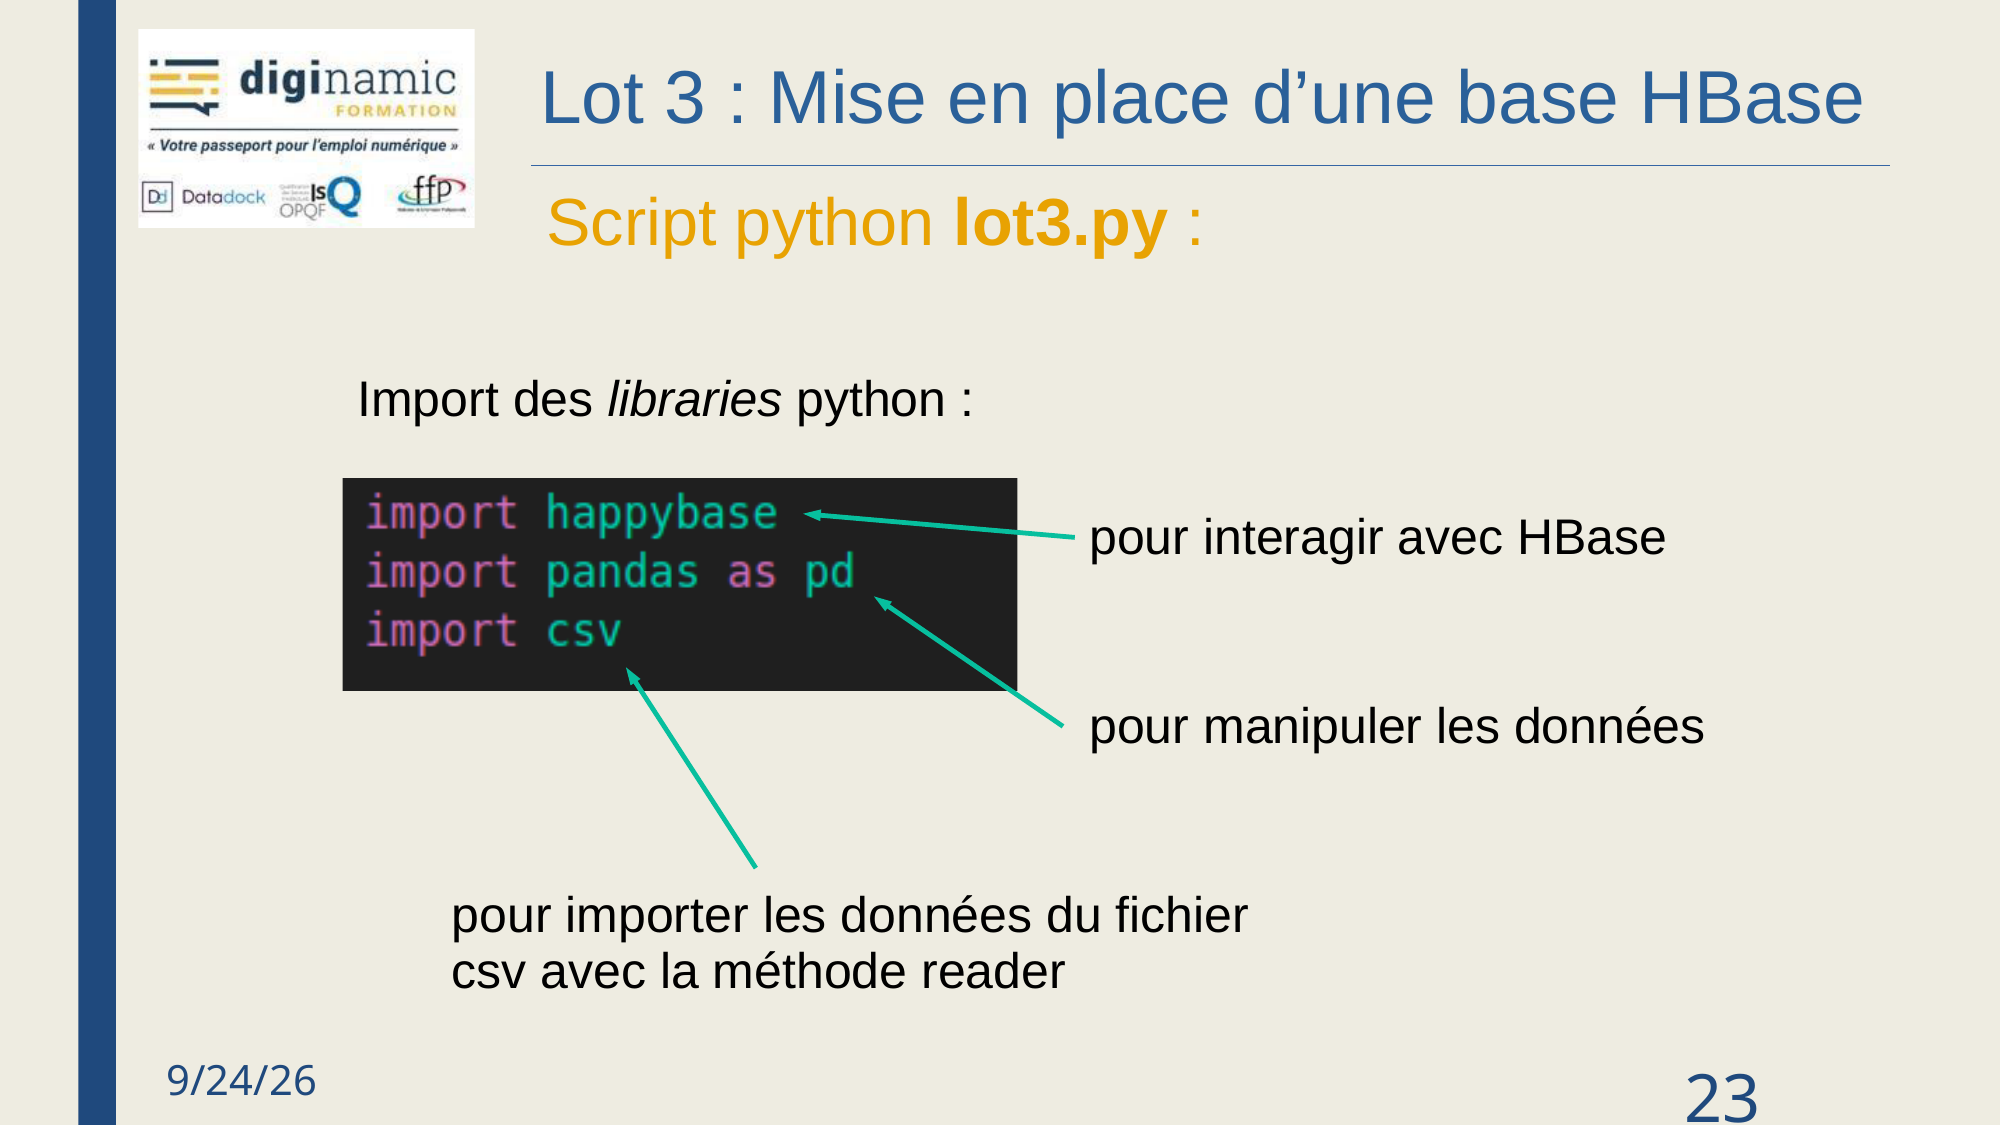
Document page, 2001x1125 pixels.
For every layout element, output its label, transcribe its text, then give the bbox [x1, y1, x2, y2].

text_box 2/7/2024 [151, 1043, 389, 1110]
text_box Import des libraries python : [342, 363, 1099, 491]
text_box Script python lot3.py : [531, 177, 1264, 296]
title Lot 3 : Mise en place d’une base HBase [516, 51, 1890, 225]
picture [342, 491, 1018, 691]
text_box pour importer les données du fichier csv avec la méthode reader [437, 879, 1288, 1007]
text_box [1669, 1043, 1931, 1110]
text_box pour manipuler les données [1074, 690, 1926, 774]
text_box pour interagir avec HBase [1074, 501, 1926, 585]
